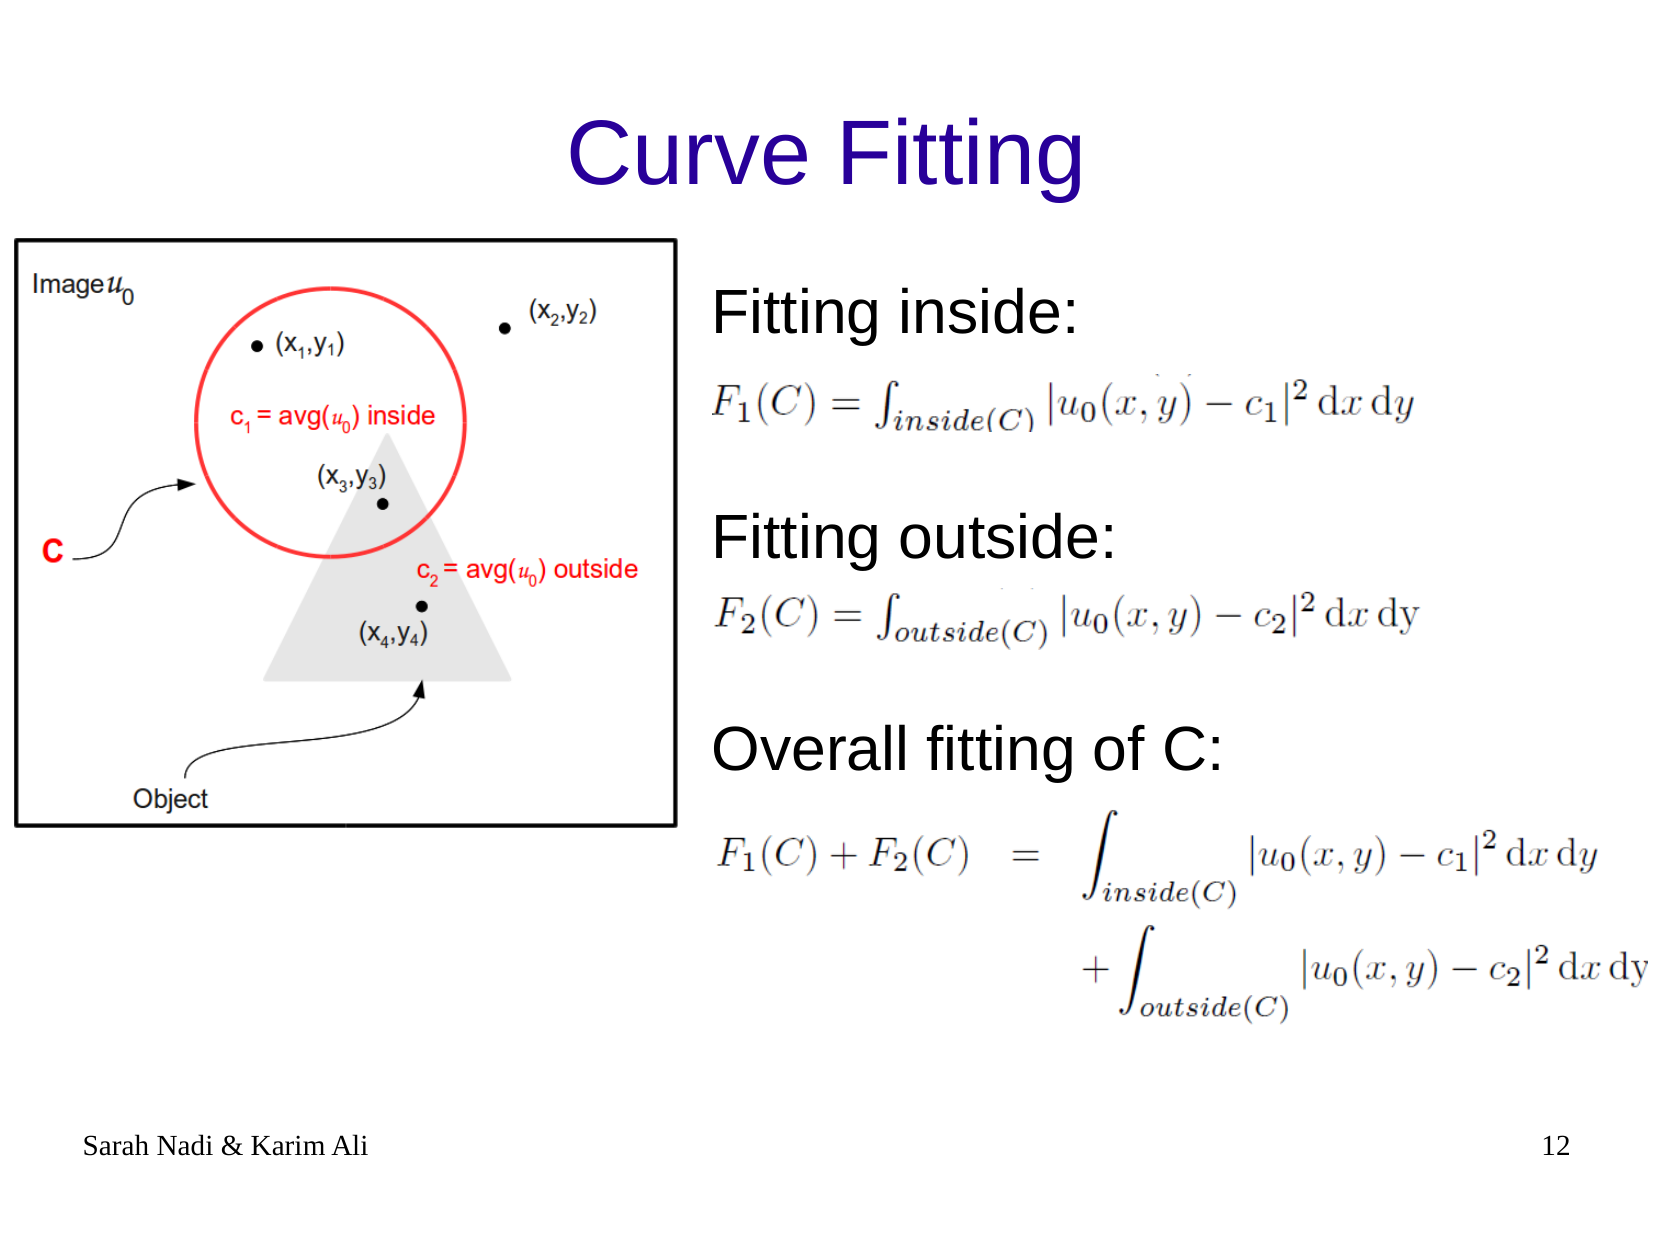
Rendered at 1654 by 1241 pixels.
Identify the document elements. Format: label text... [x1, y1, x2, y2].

picture [712, 374, 1422, 432]
text_box Fitting inside: [696, 269, 1095, 355]
text_box Overall fitting of C: [696, 706, 1241, 792]
text_box Fitting outside: [696, 494, 1133, 579]
picture [712, 805, 1648, 1036]
picture [12, 236, 680, 830]
picture [712, 588, 1422, 650]
title Curve Fitting [82, 49, 1571, 257]
